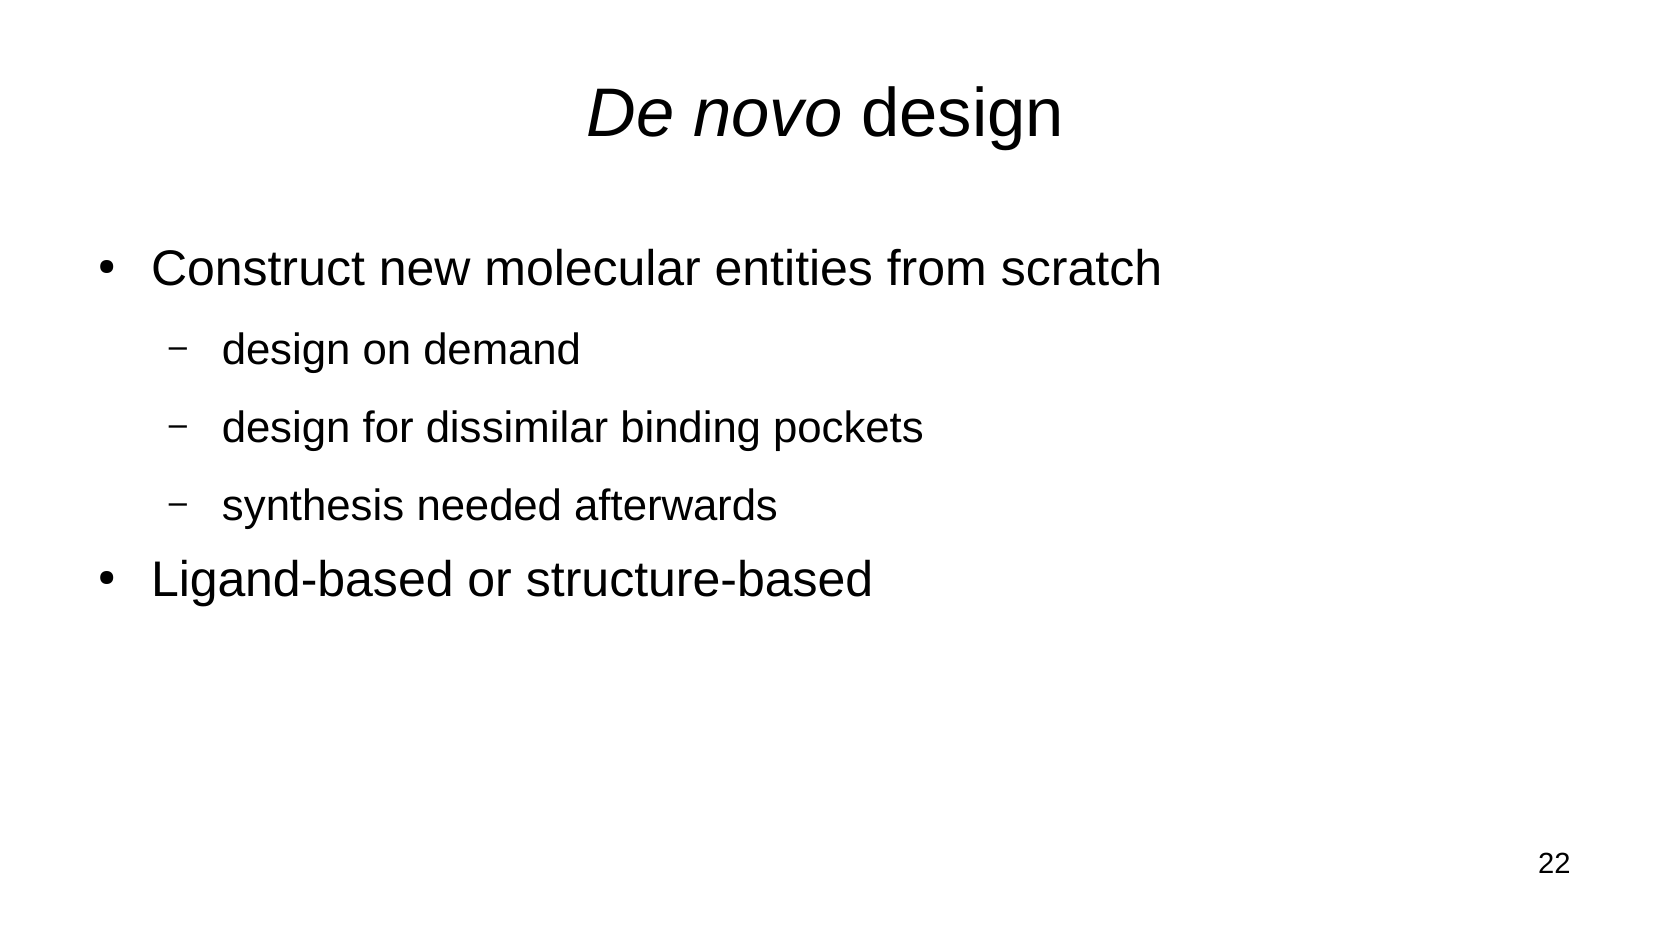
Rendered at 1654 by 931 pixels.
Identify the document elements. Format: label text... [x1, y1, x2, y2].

title De novo design [80, 35, 1571, 191]
list Construct new molecular entities from scratch design on demand design for dissimilar binding pockets synthesis needed afterwards Ligand-based or structure-based [80, 240, 1571, 841]
